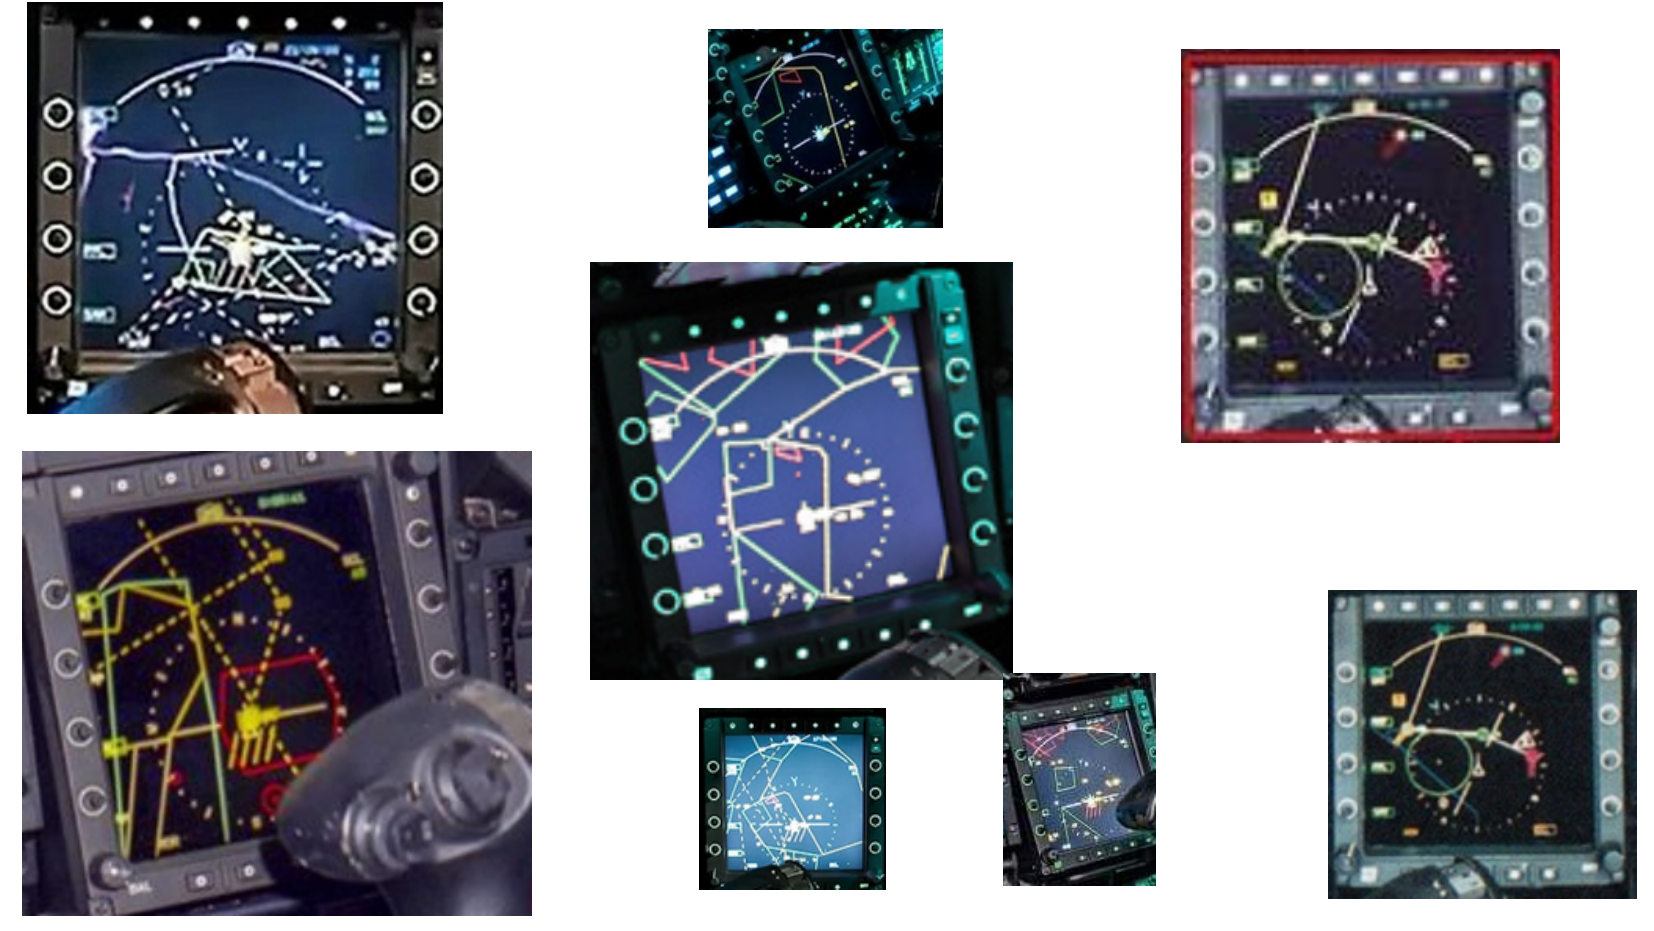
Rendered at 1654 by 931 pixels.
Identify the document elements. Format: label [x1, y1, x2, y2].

picture [708, 29, 943, 228]
picture [699, 708, 886, 890]
picture [590, 262, 1156, 886]
picture [22, 451, 532, 916]
picture [27, 2, 443, 414]
picture [1328, 590, 1637, 899]
picture [1181, 49, 1560, 443]
